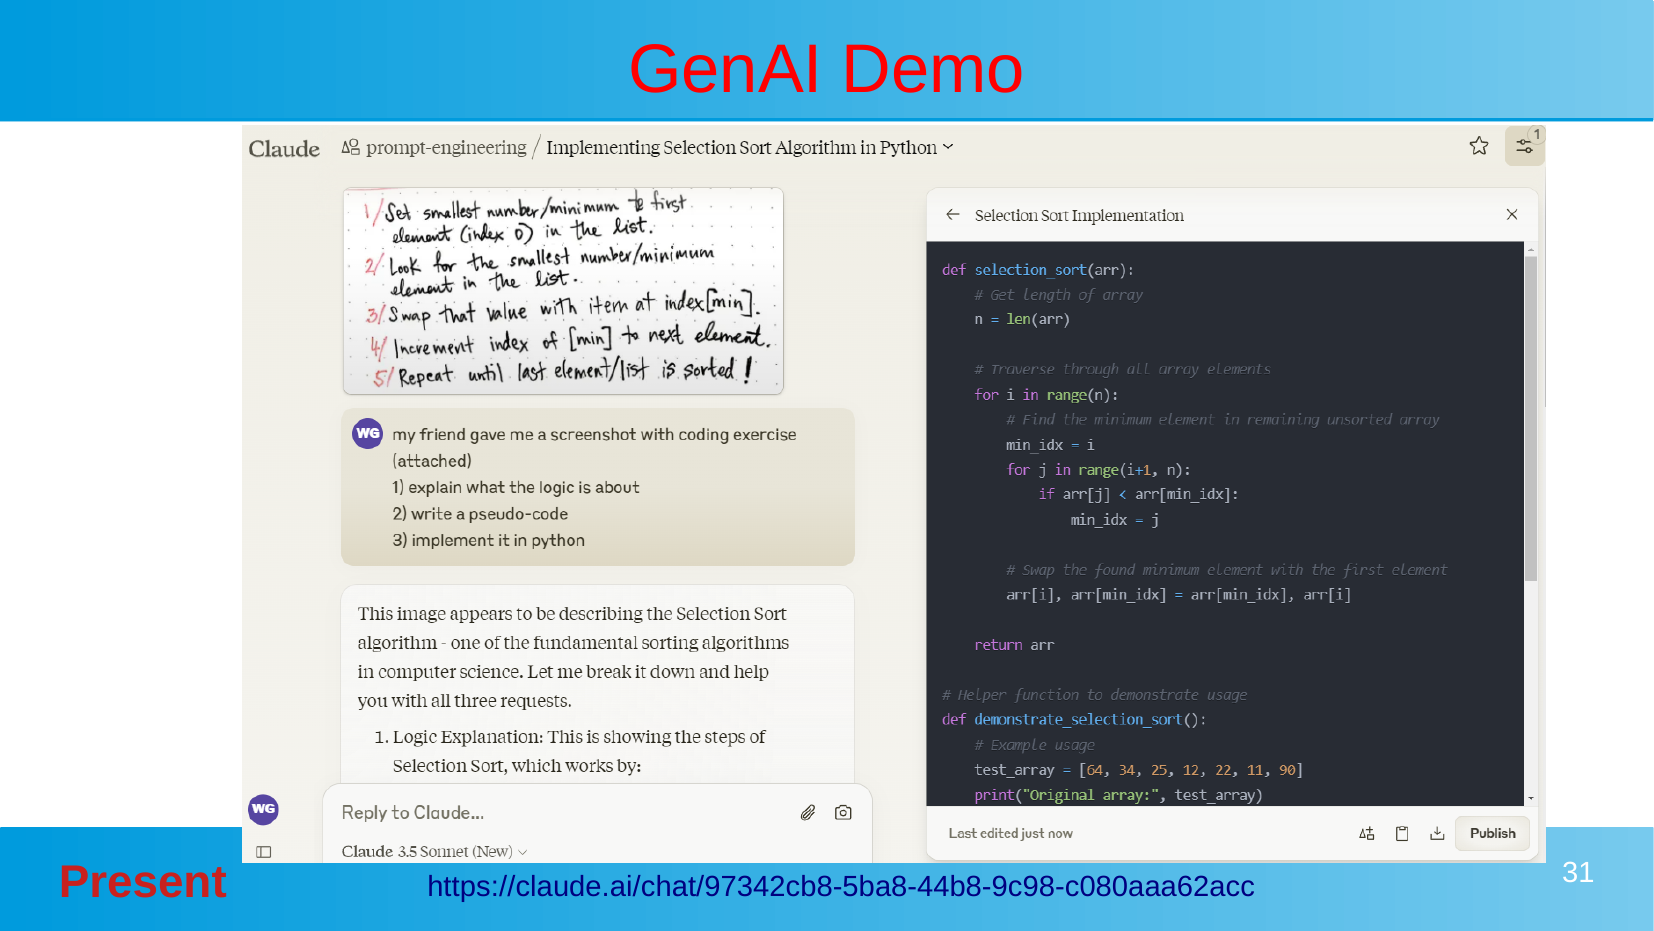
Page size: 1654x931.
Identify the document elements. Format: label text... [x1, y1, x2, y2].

text_box https://claude.ai/chat/97342cb8-5ba8-44b8-9c98-c080aaa62acc [412, 862, 1276, 919]
picture [242, 125, 1546, 863]
title GenAI Demo [59, 29, 1595, 108]
